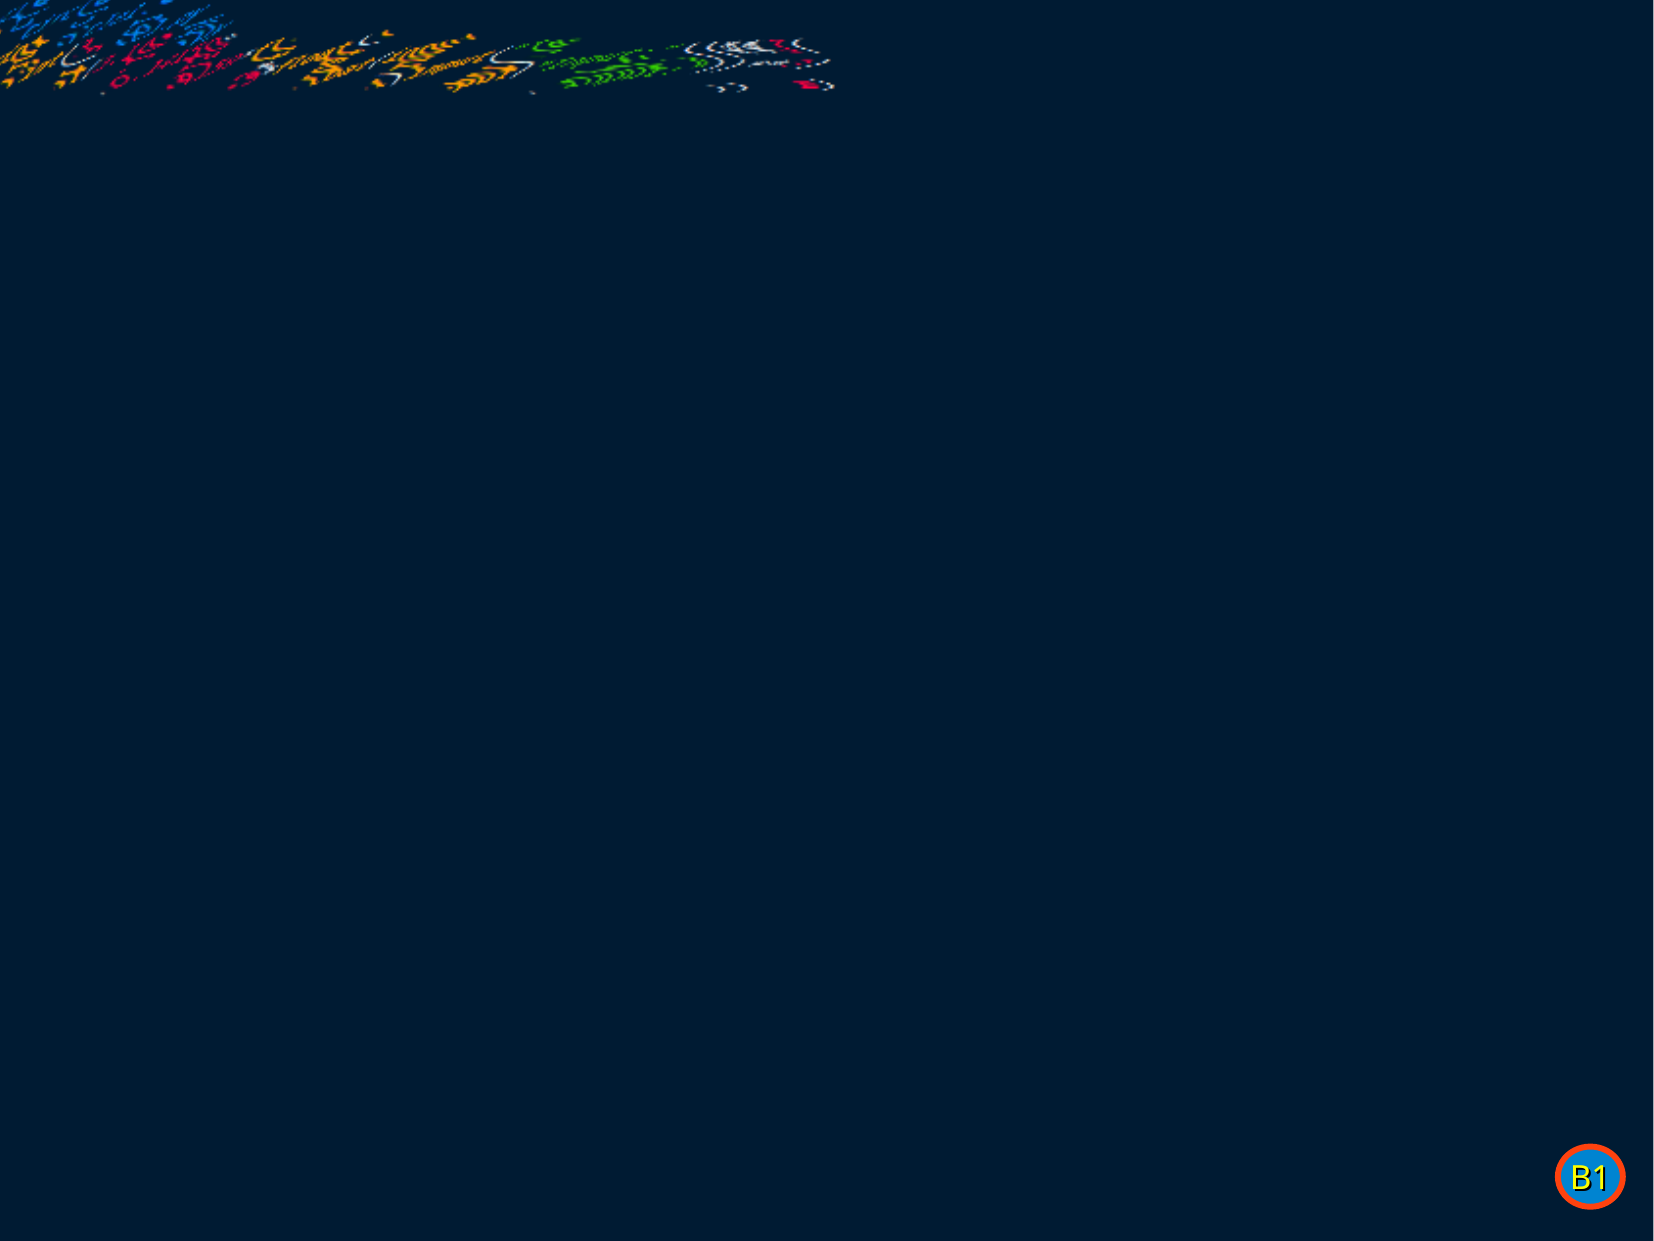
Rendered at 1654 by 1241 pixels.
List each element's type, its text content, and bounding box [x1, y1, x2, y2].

picture [0, 0, 1654, 1241]
text_box B1 [1557, 1146, 1623, 1207]
